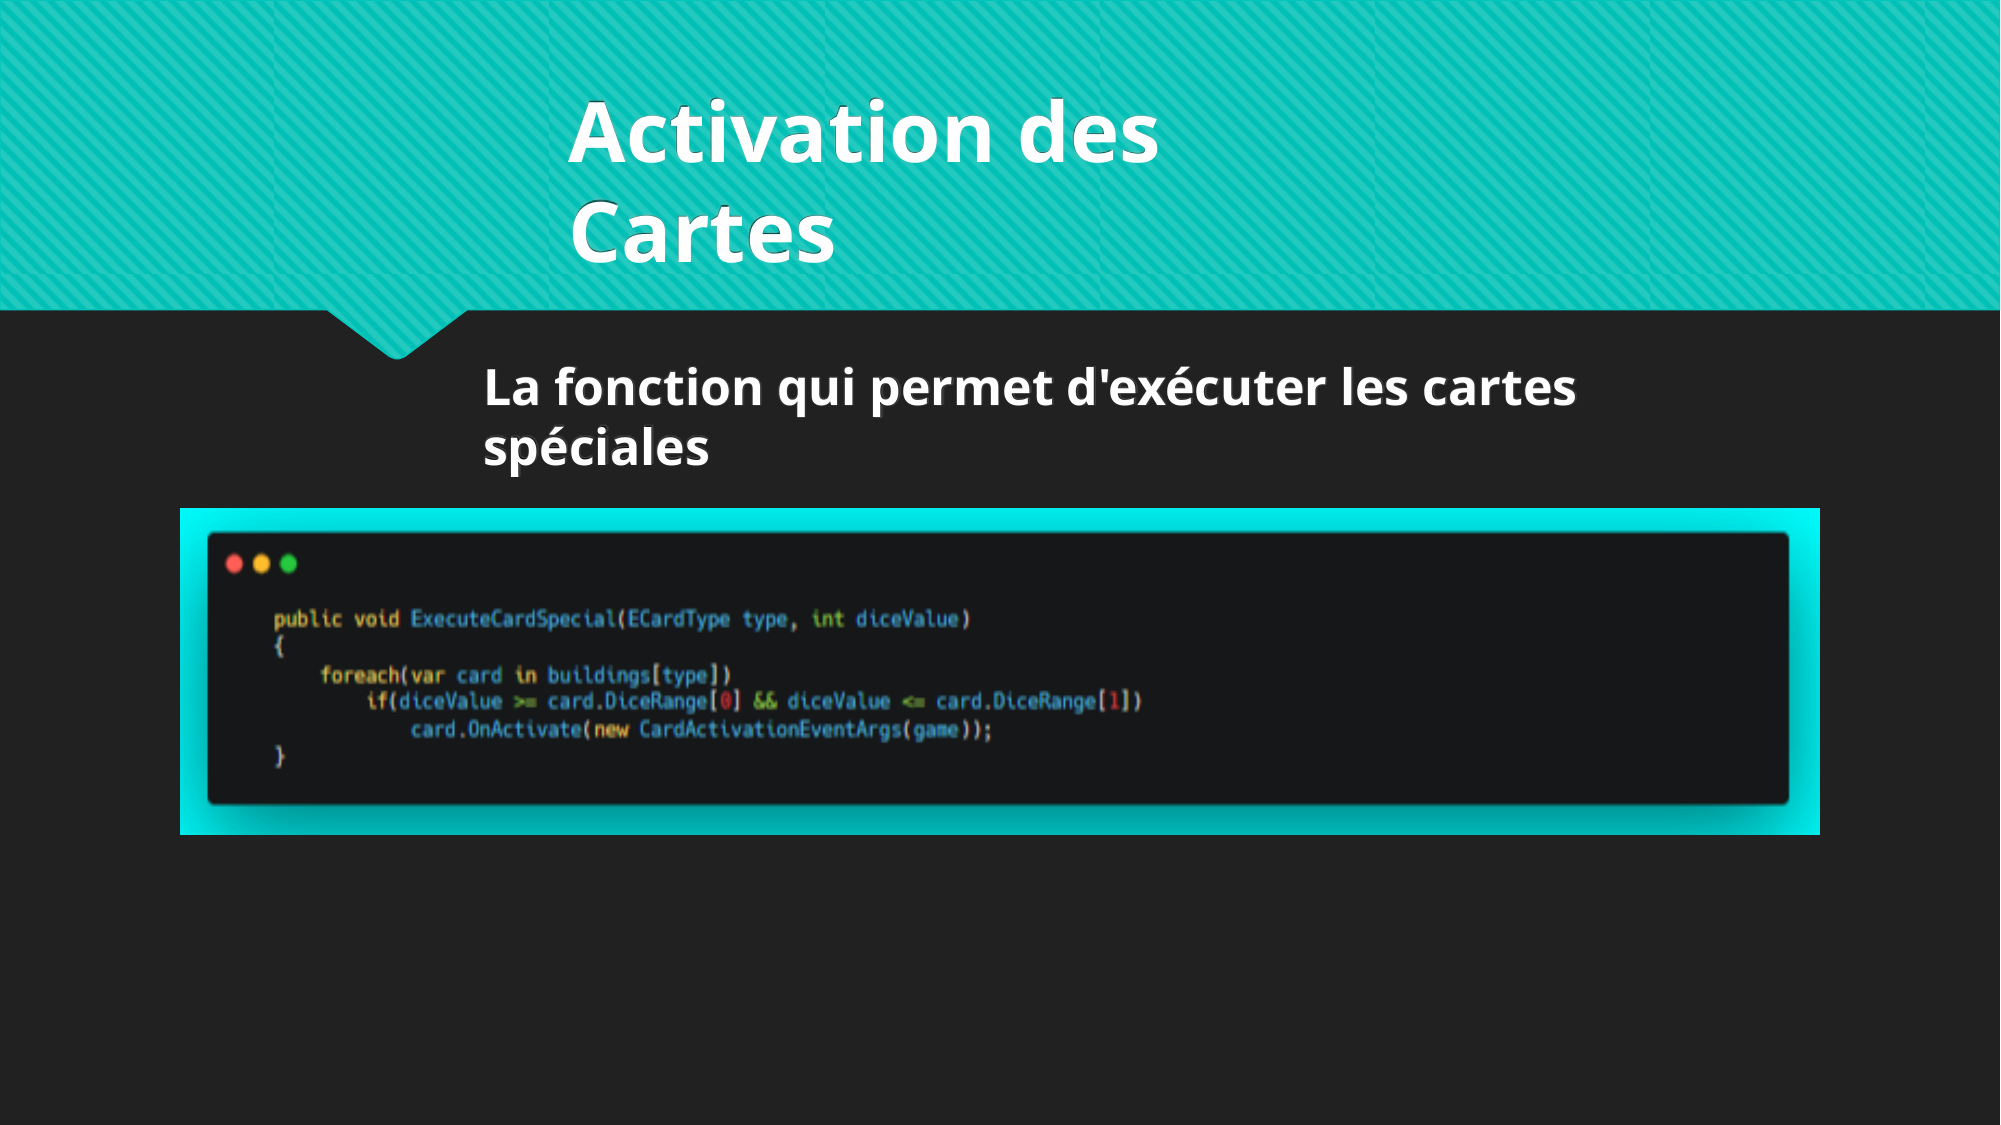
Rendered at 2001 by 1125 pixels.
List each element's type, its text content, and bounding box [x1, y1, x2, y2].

text_box La fonction qui permet d'exécuter les cartes spéciales [468, 348, 1636, 476]
picture [180, 508, 1820, 835]
title Activation des Cartes [553, 71, 1448, 232]
